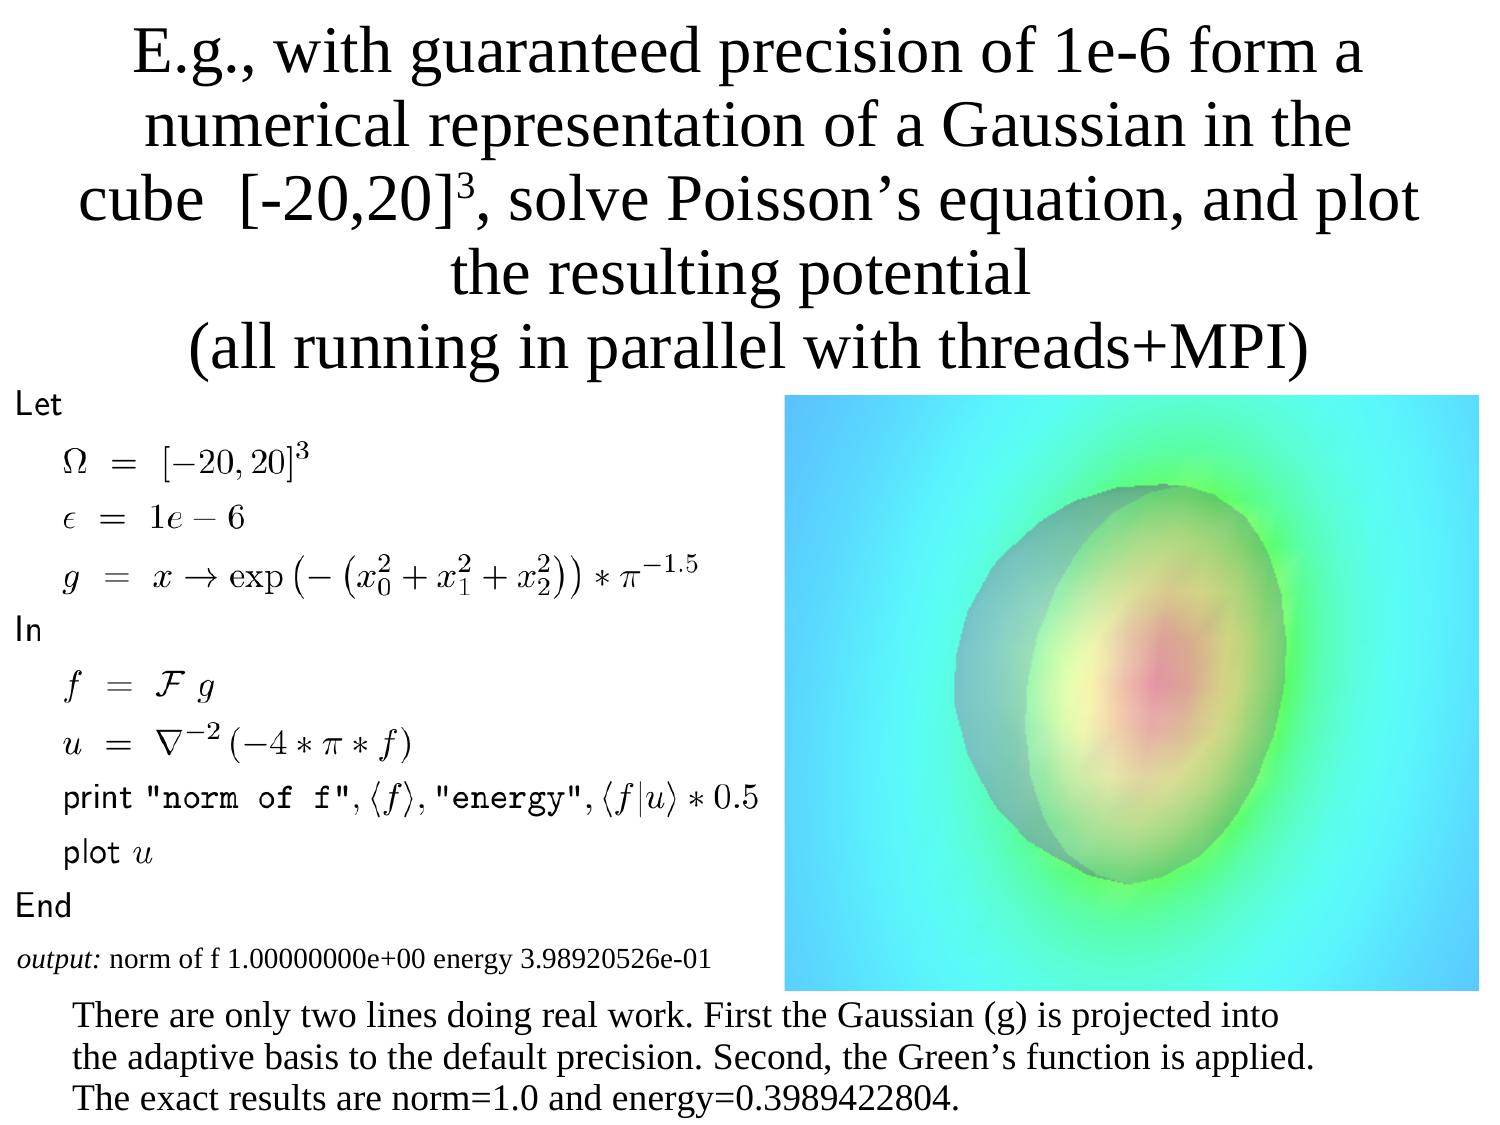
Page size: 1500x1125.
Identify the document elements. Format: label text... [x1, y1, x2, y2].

text_box There are only two lines doing real work. First the Gaussian (g) is projected into the adaptive basis to the default precision. Second, the Green’s function is applied. The exact results are norm=1.0 and energy=0.3989422804. [57, 986, 1332, 1125]
text_box [54, 931, 94, 1002]
text_box output: norm of f 1.00000000e+00 energy 3.98920526e-01 [2, 935, 54, 984]
text_box output: norm of f 1.00000000e+00 energy 3.98920526e-01 [94, 935, 736, 984]
picture [784, 395, 1480, 991]
title E.g., with guaranteed precision of 1e-6 form a numerical representation of a Gaussian in the cube [-20,20]3, solve Poisson’s equation, and plot the resulting potential (all running in parallel with threads+MPI) [75, 11, 1426, 385]
picture [11, 384, 762, 920]
